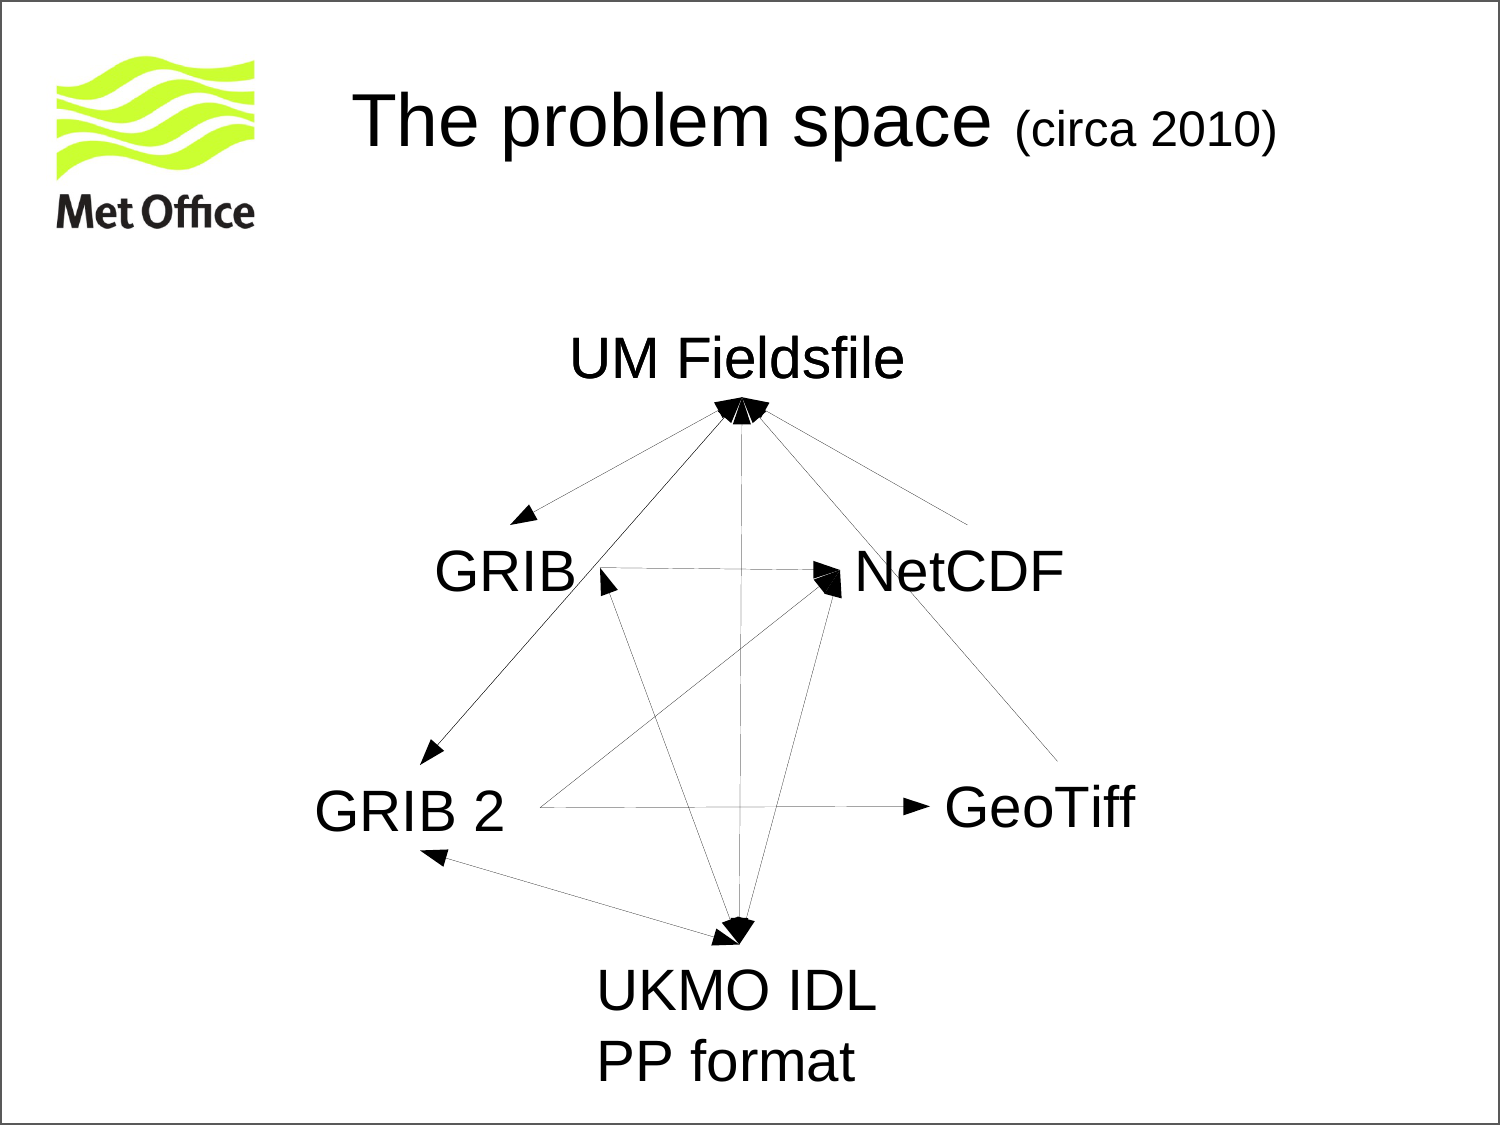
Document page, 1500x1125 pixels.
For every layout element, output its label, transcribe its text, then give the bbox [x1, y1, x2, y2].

text_box UKMO IDL PP format [581, 944, 897, 1100]
text_box GeoTiff [930, 761, 1186, 852]
picture [24, 21, 287, 262]
text_box GRIB [420, 525, 601, 610]
text_box The problem space (circa 2010) [336, 63, 1294, 170]
text_box NetCDF [840, 525, 1096, 616]
text_box GRIB 2 [300, 765, 541, 850]
text_box UM Fieldsfile [554, 311, 930, 397]
